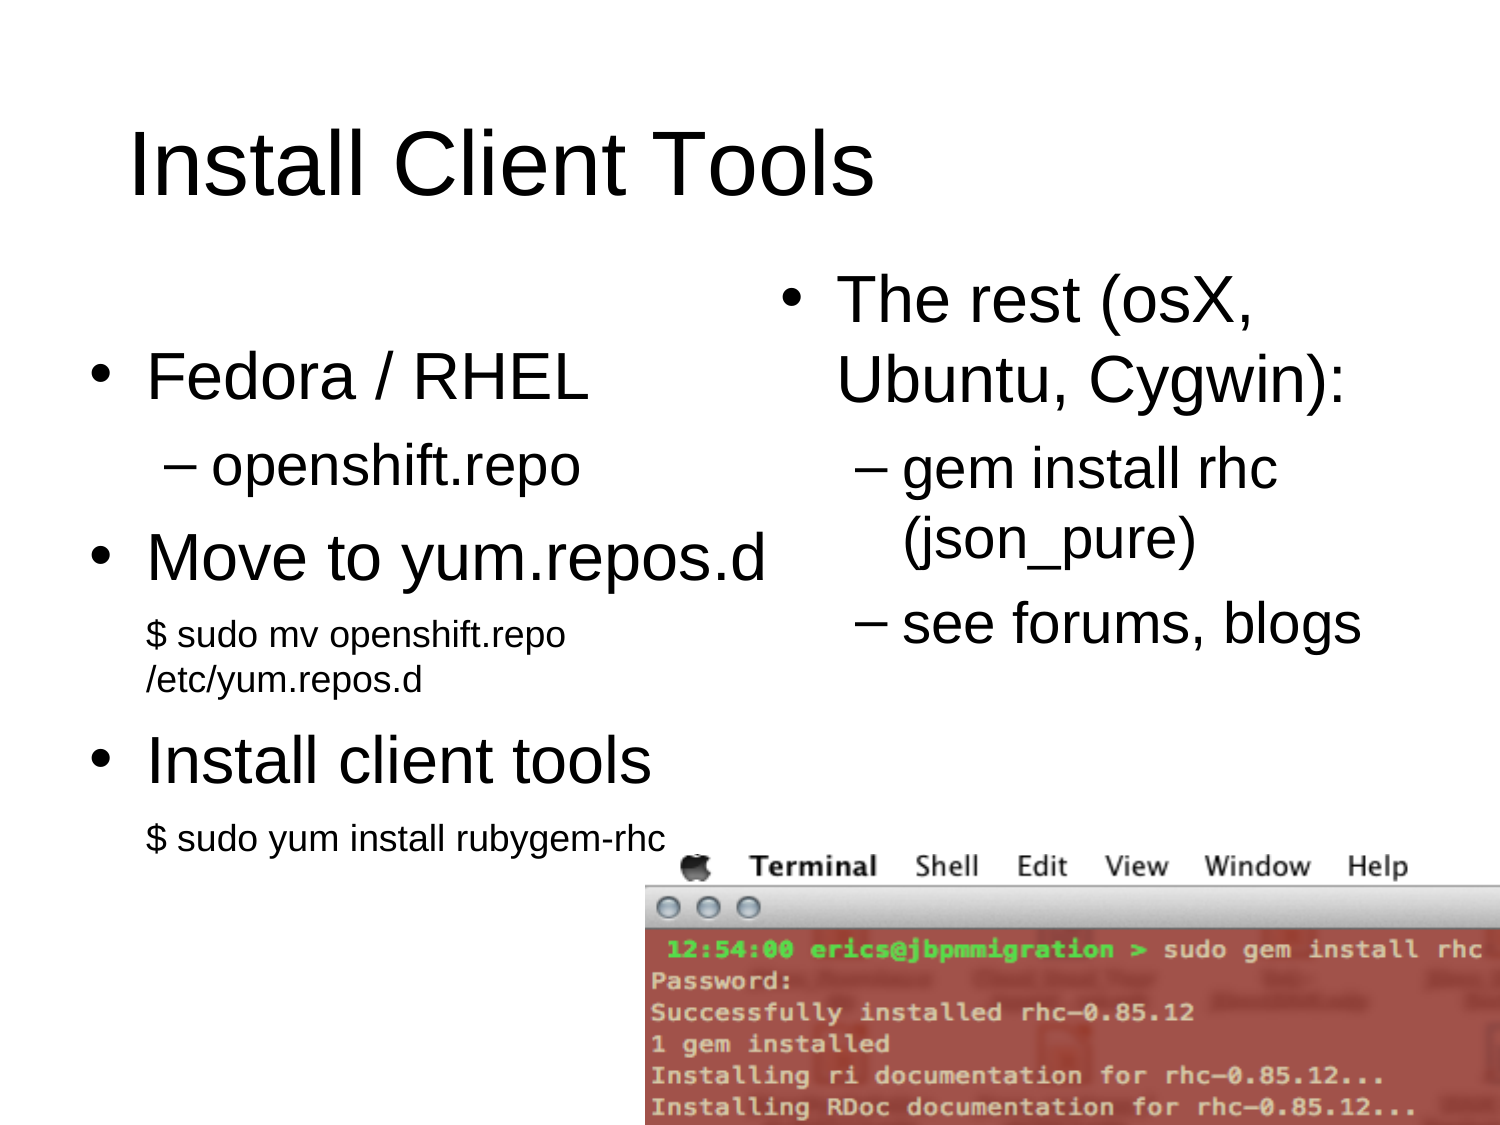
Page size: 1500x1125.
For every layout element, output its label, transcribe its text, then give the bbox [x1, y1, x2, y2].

title Install Client Tools [112, 40, 1388, 277]
list The rest (osX, Ubuntu, Cygwin): gem install rhc (json_pure) see forums, blogs [765, 248, 1500, 991]
list Fedora / RHEL openshift.repo Move to yum.repos.d $ sudo mv openshift.repo /etc/yum.repos.d Install client tools $ sudo yum install rubygem-rhc [75, 324, 788, 1068]
picture [645, 991, 1500, 1125]
